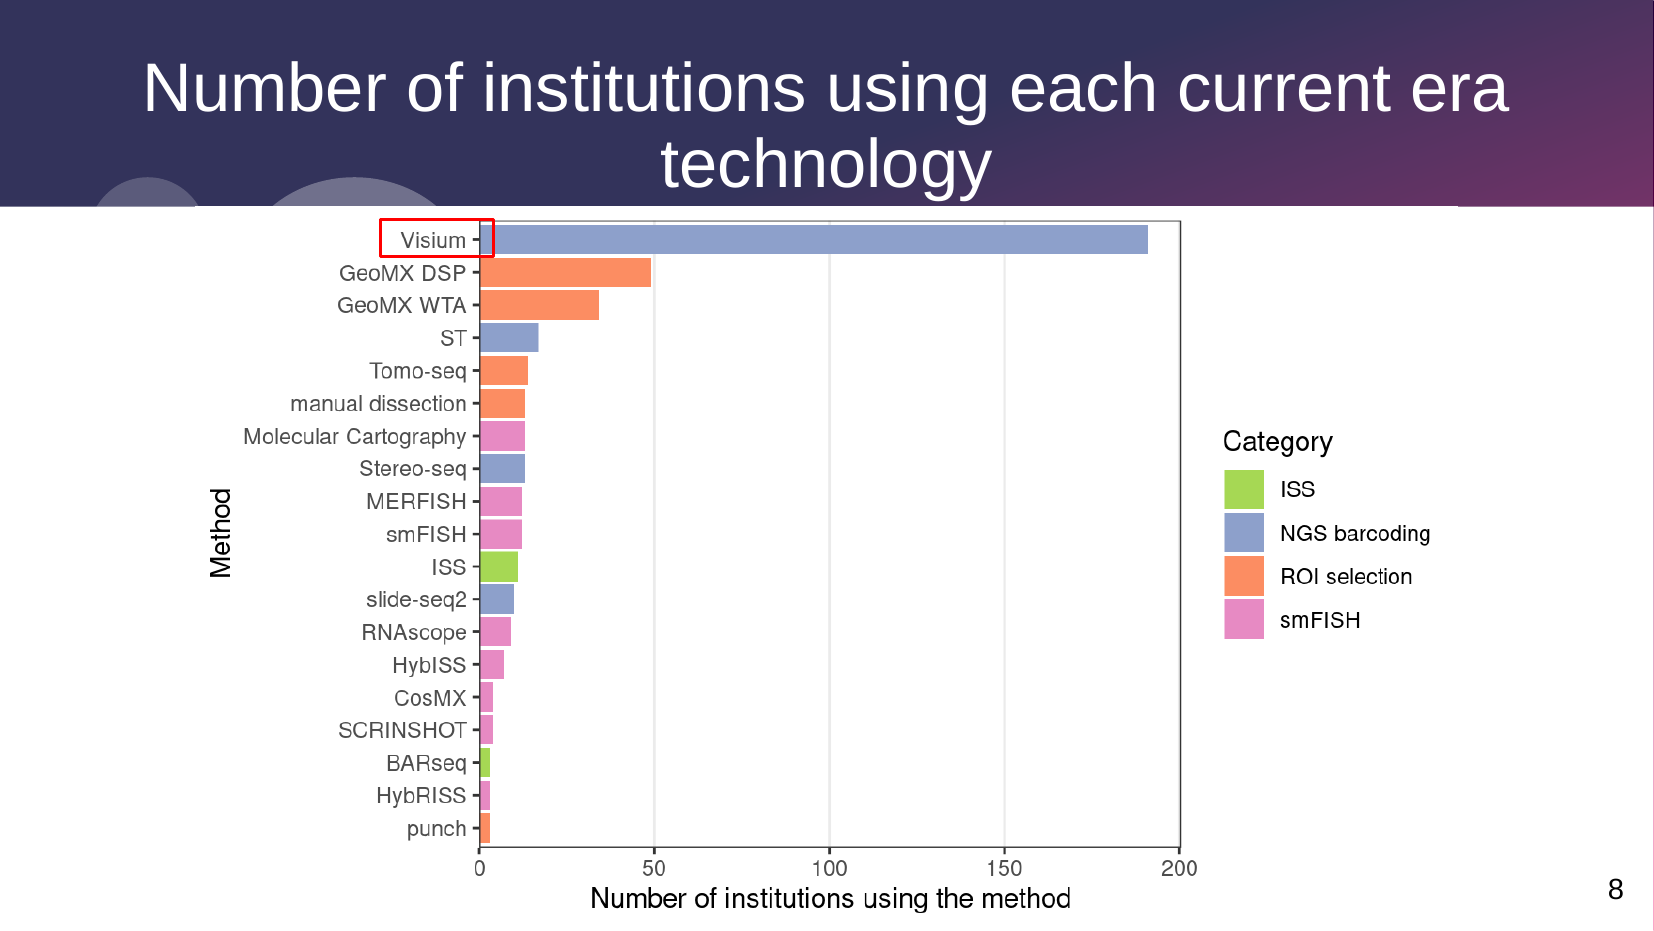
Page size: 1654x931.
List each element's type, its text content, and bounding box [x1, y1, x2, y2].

picture [195, 206, 1458, 928]
title Number of institutions using each current era technology [88, 44, 1565, 207]
